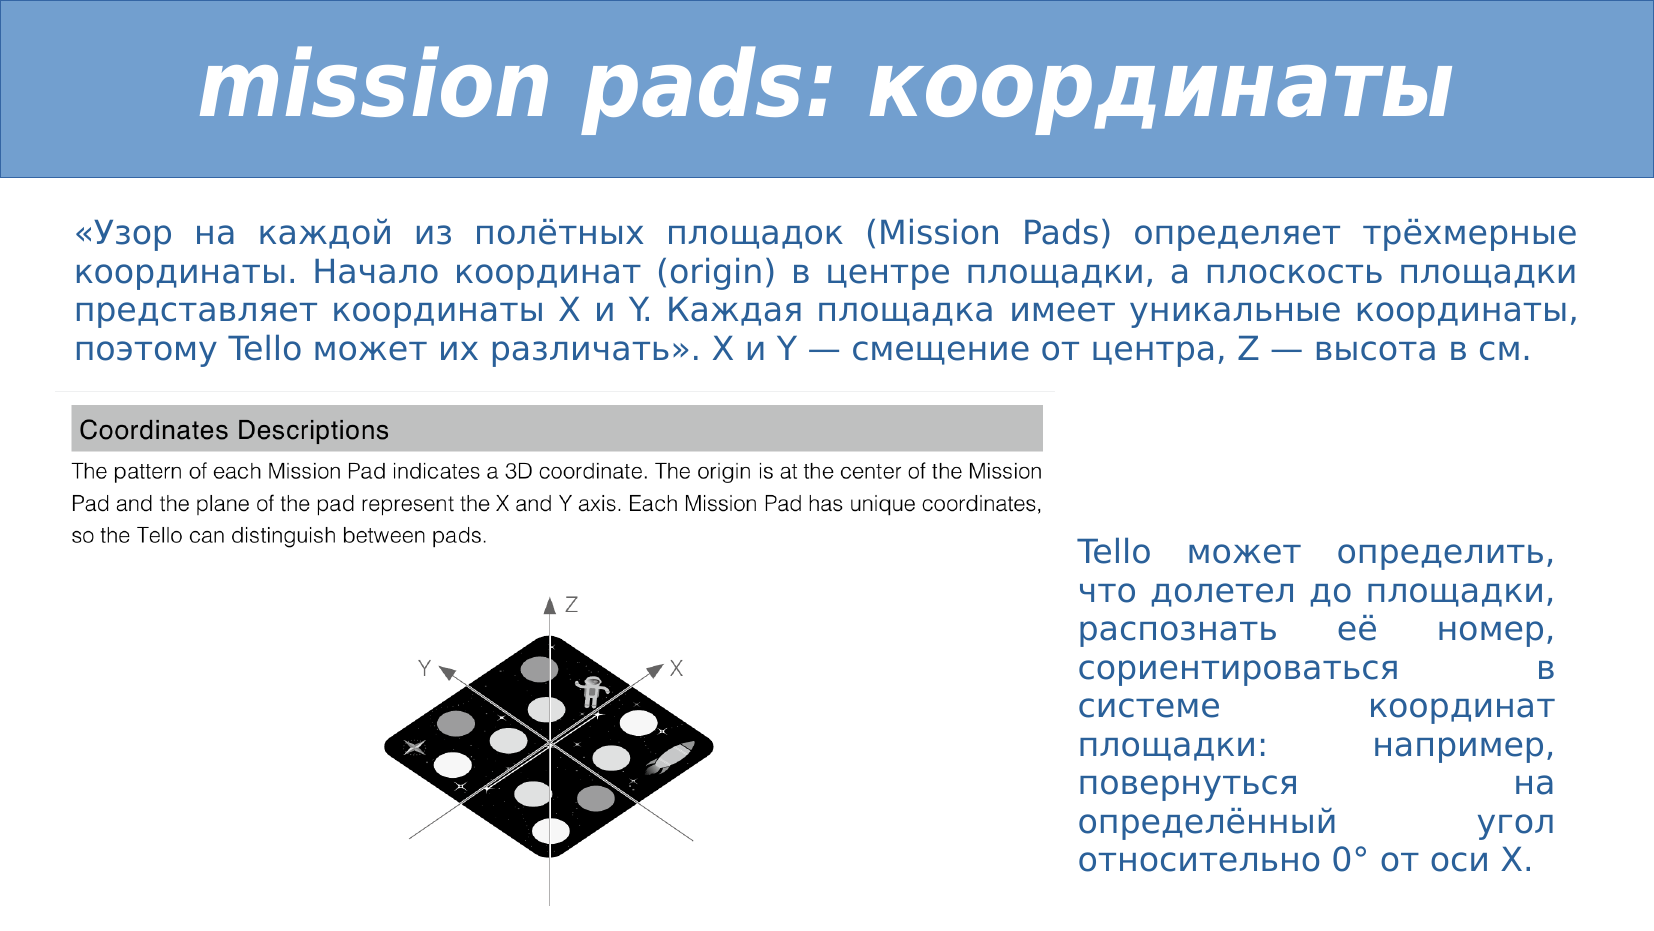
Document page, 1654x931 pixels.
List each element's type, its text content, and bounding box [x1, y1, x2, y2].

text_box «Узор на каждой из полётных площадок (Mission Pads) определяет трёхмерные координаты. Начало координат (origin) в центре площадки, а плоскость площадки представляет координаты X и Y. Каждая площадка имеет уникальные координаты, поэтому Tello может их различать». X и Y — смещение от центра, Z — высота в см. [59, 206, 1595, 461]
text_box [0, 0, 1654, 178]
text_box mission pads: координаты [11, 23, 1642, 178]
text_box Tello может определить, что долетел до площадки, распознать её номер, сориентироваться в системе координат площадки: например, повернуться на определённый угол относительно 0° от оси X. [1062, 525, 1571, 888]
picture [55, 391, 1055, 924]
